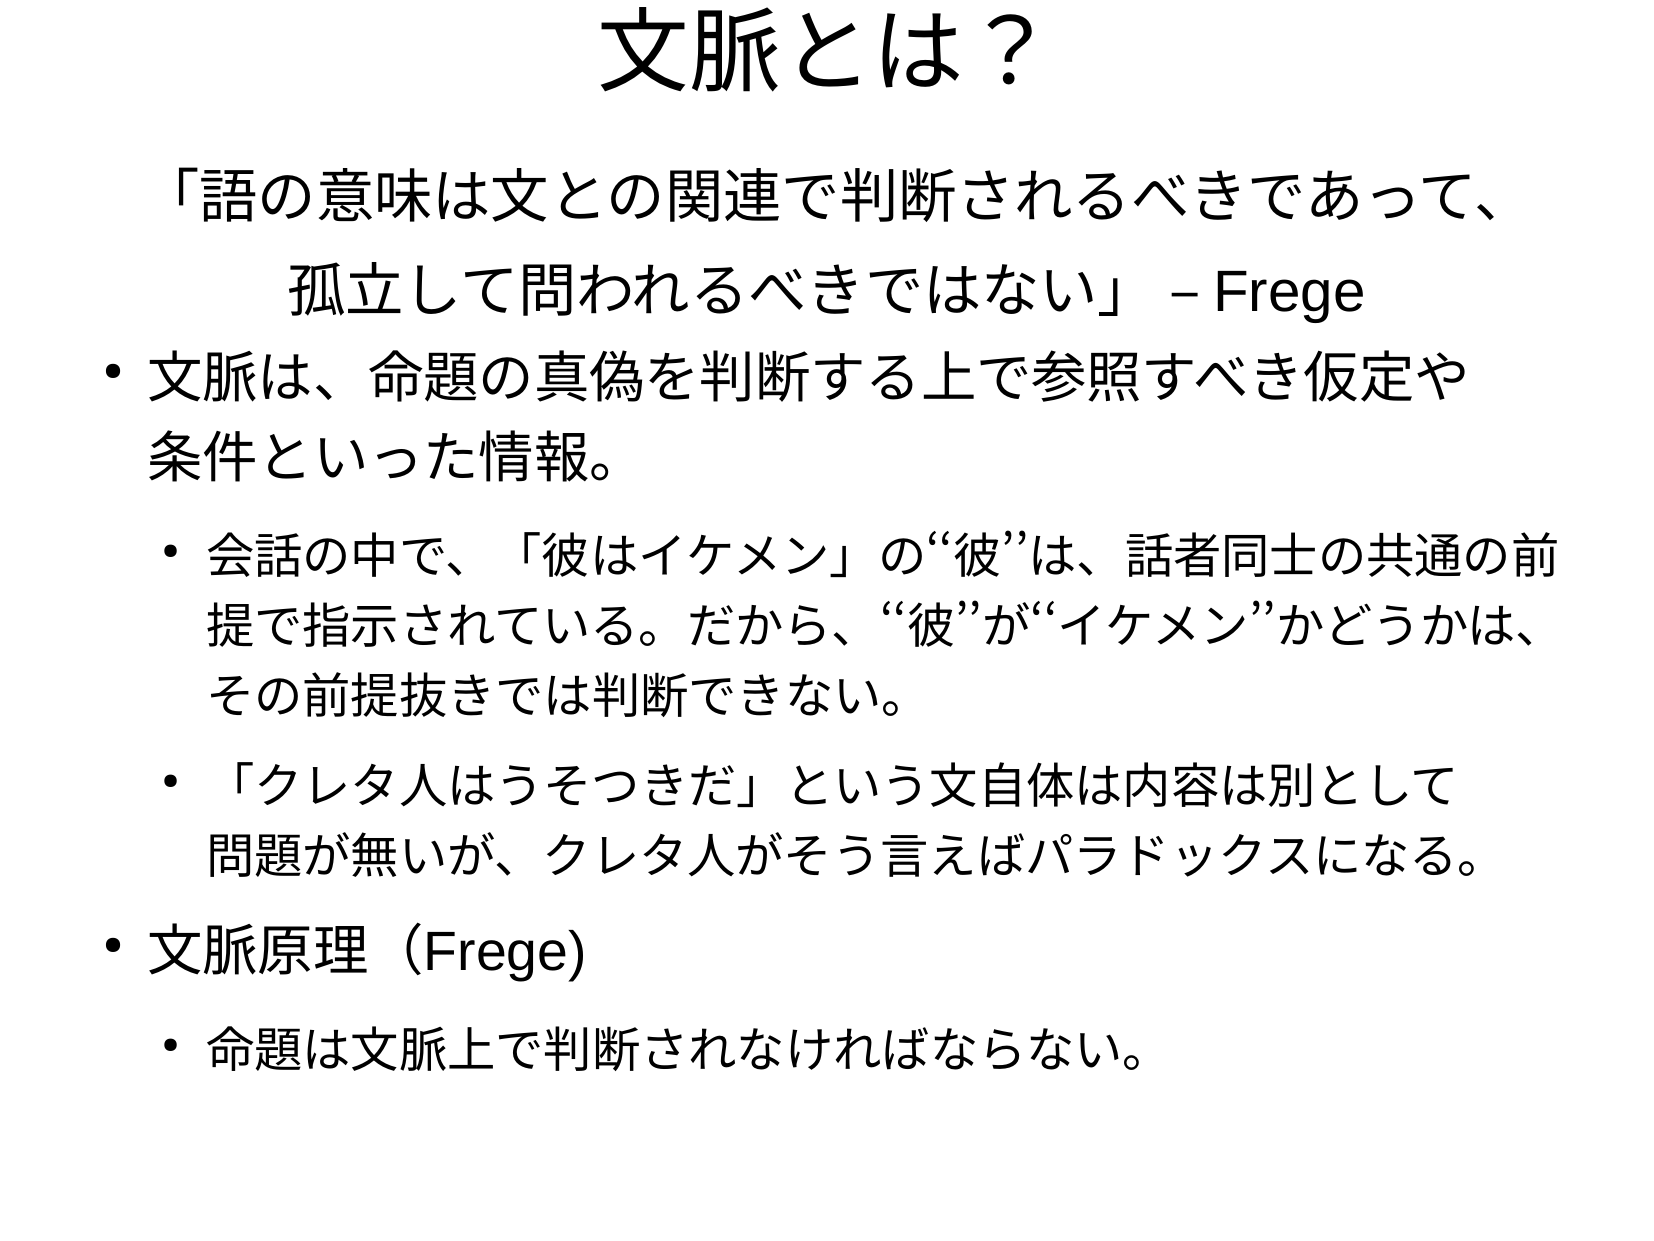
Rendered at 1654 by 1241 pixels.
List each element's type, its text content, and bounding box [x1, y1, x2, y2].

title 文脈とは？ 「語の意味は文との関連で判断されるべきであって、 孤立して問われるべきではない」 – Frege [82, 21, 1571, 285]
list 文脈は、命題の真偽を判断する上で参照すべき仮定や 条件といった情報。 会話の中で、「彼はイケメン」の‘‘彼’’は、話者同士の共通の前提で指示されている。だから、‘‘彼’’が‘‘イケメン’’かどうかは、 その前提抜きでは判断できない。 「クレタ人はうそつきだ」という文自体は内容は別として 問題が無いが、クレタ人がそう言えばパラドックスになる。 文脈原理（Frege) 命題は文脈上で判断されなければならない。 [88, 333, 1577, 1152]
